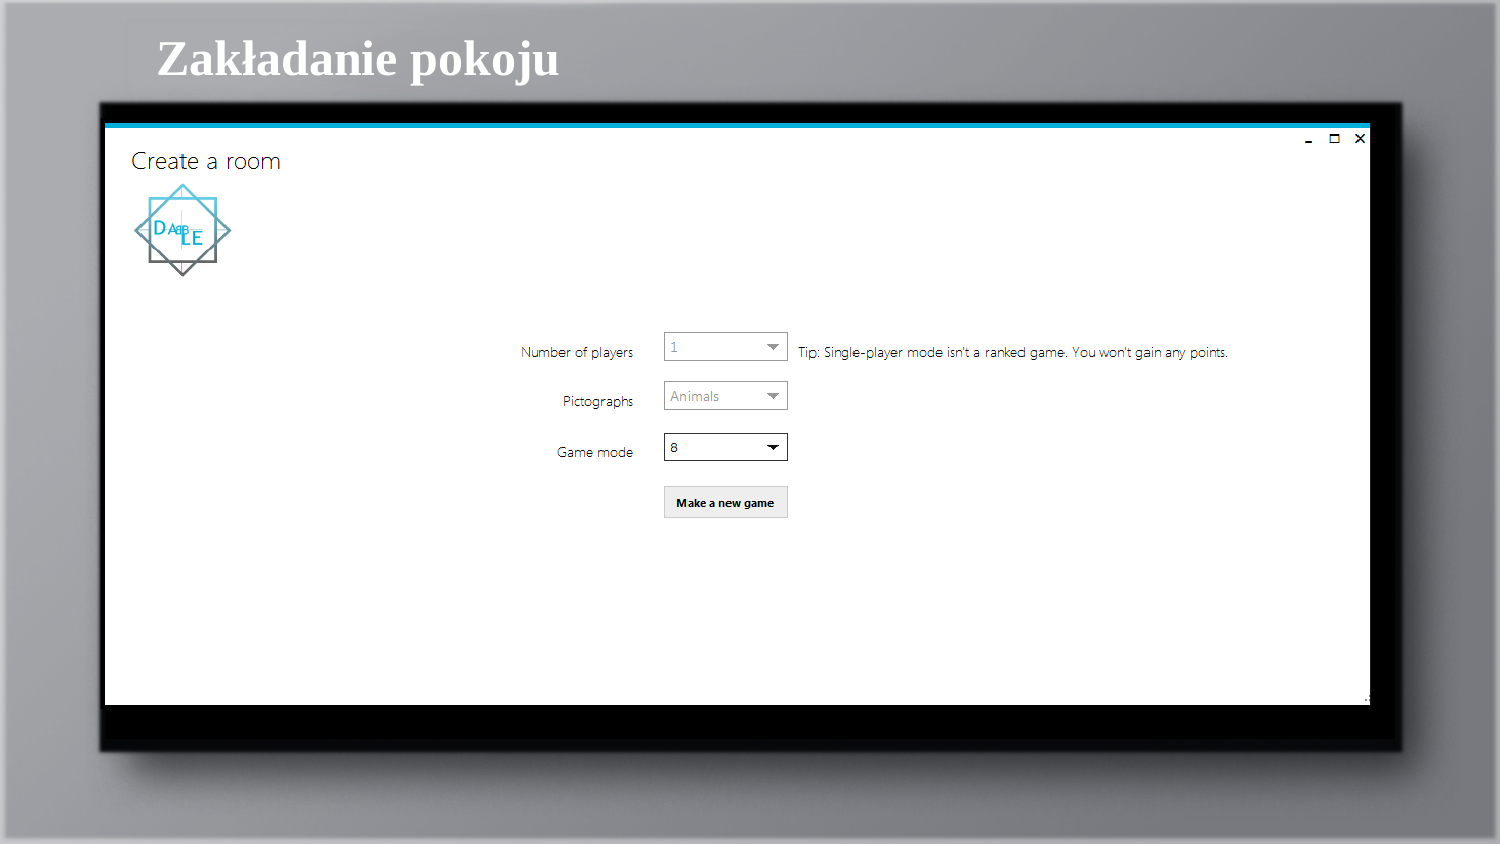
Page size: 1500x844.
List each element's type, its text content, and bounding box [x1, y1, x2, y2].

picture [0, 0, 1500, 844]
text_box Zakładanie pokoju [141, 23, 1382, 208]
